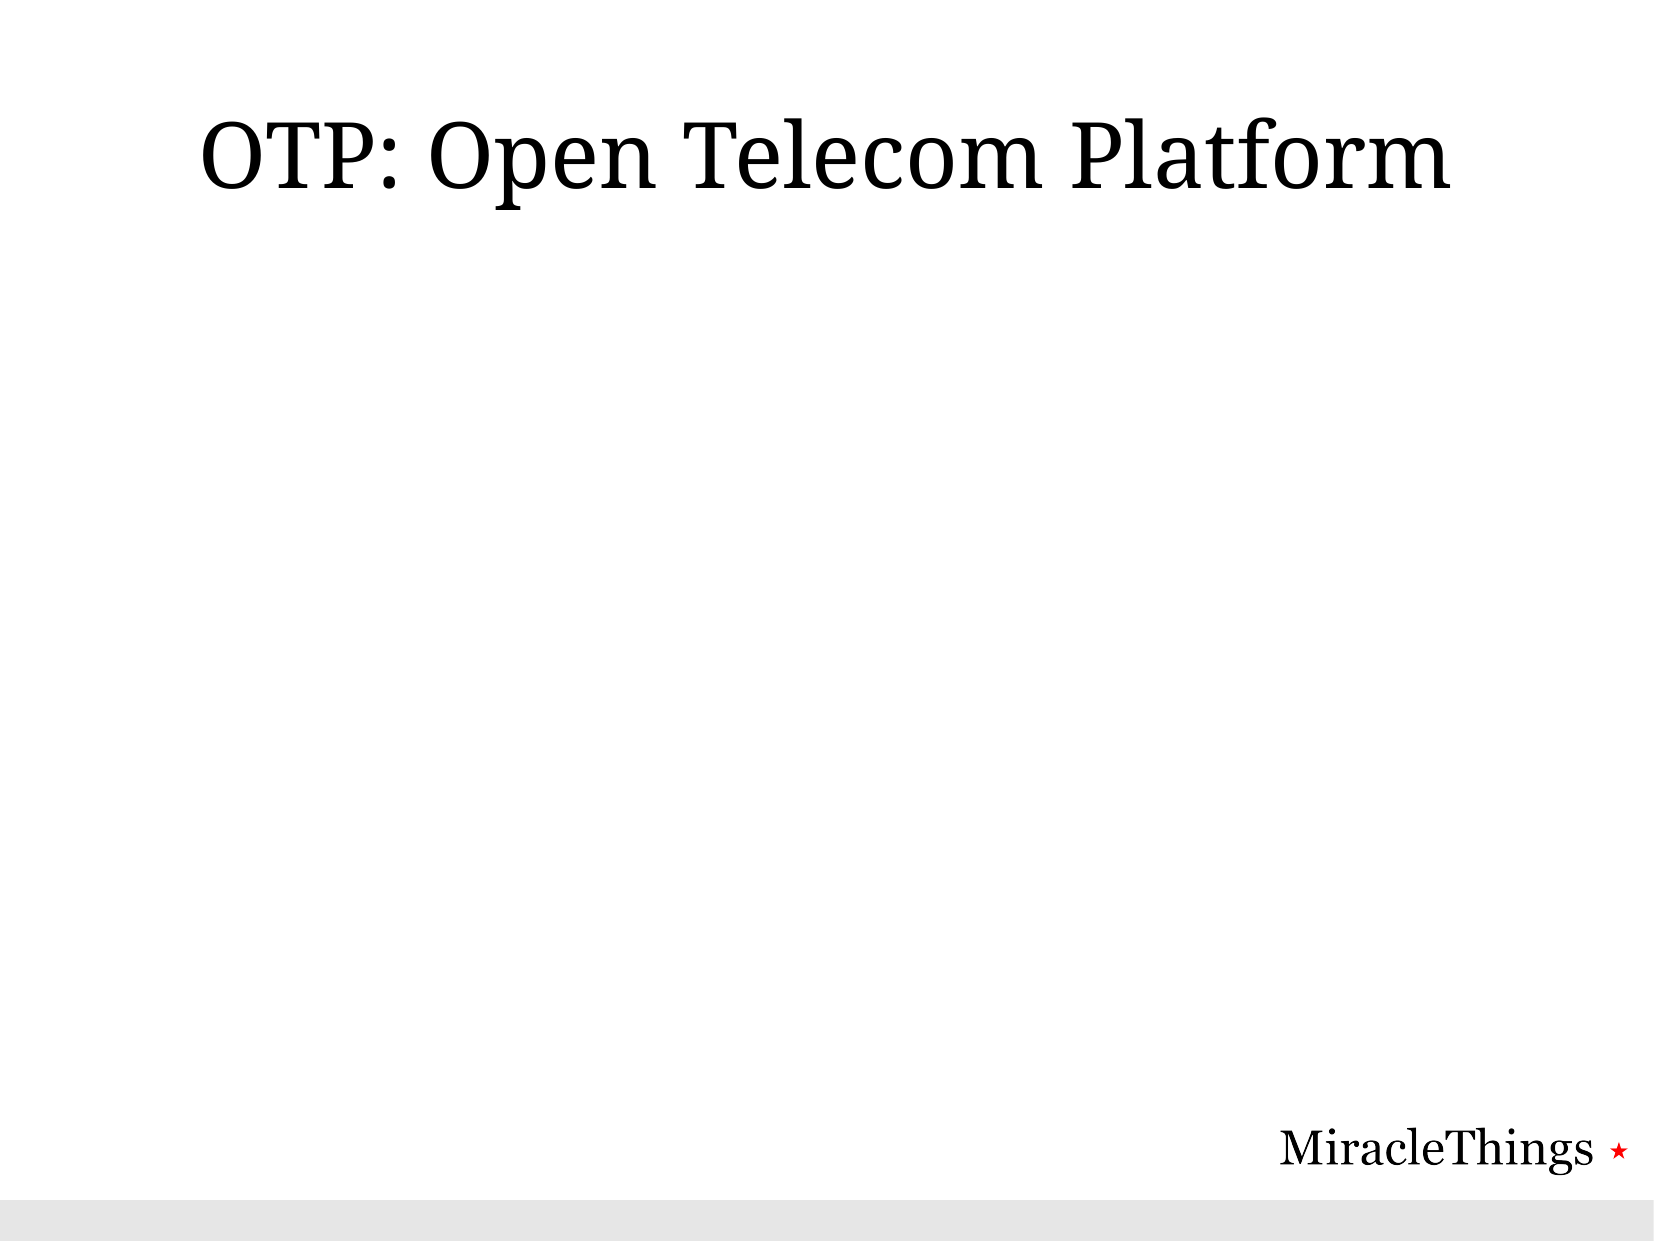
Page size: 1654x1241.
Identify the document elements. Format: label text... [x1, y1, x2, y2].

title OTP: Open Telecom Platform [82, 49, 1571, 257]
picture [1248, 1054, 1654, 1200]
